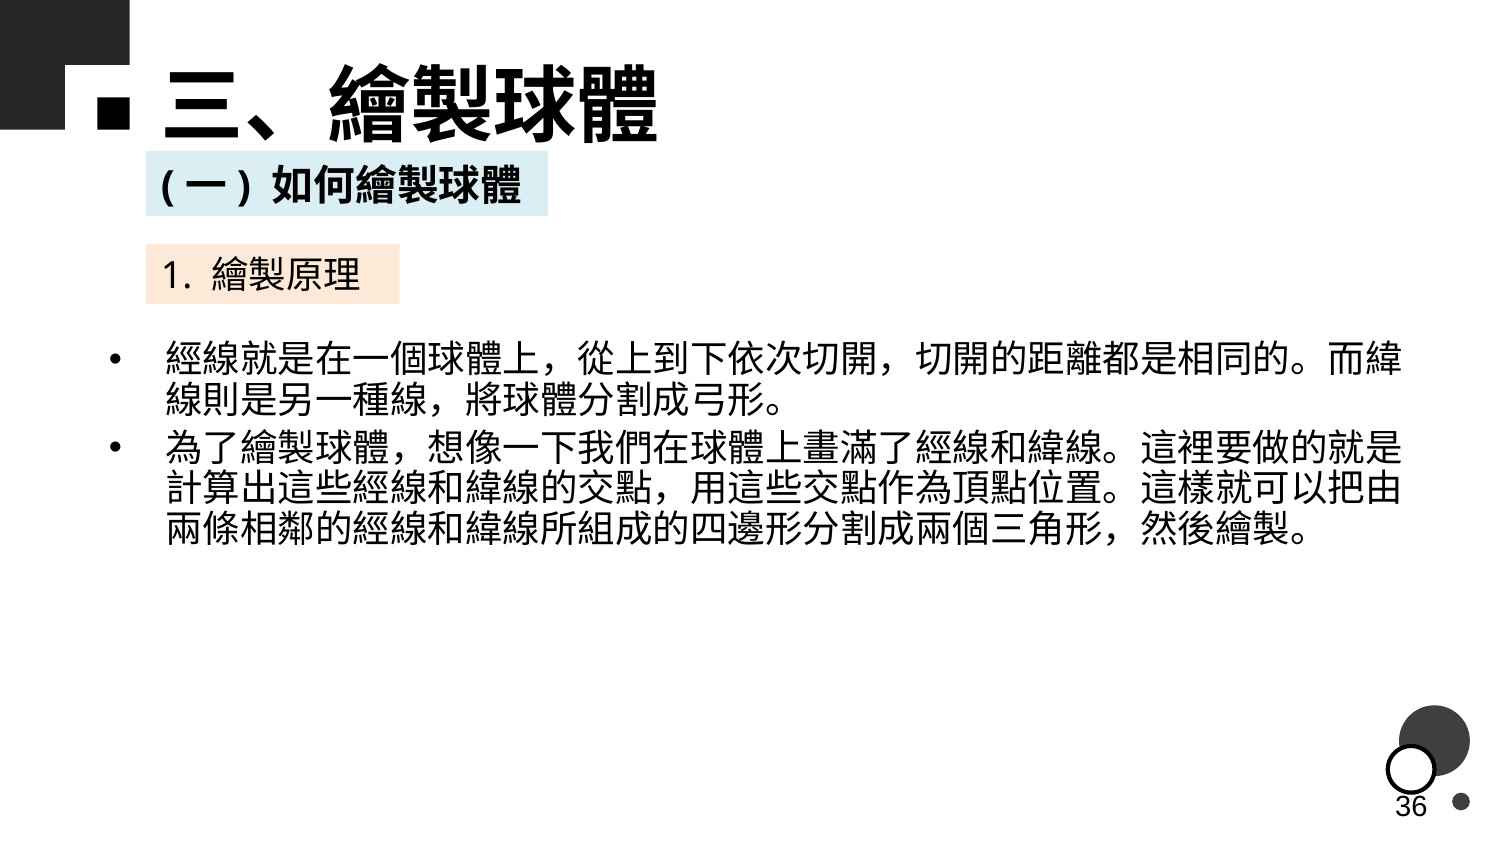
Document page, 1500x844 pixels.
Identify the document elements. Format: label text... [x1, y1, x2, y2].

list 經線就是在一個球體上，從上到下依次切開，切開的距離都是相同的。而緯線則是另一種線，將球體分割成弓形。 為了繪製球體，想像一下我們在球體上畫滿了經線和緯線。這裡要做的就是計算出這些經線和緯線的交點，用這些交點作為頂點位置。這樣就可以把由兩條相鄰的經線和緯線所組成的四邊形分割成兩個三角形，然後繪製。 [75, 332, 1425, 621]
text_box [1452, 792, 1470, 811]
text_box [1387, 705, 1470, 782]
text_box (一) 如何繪製球體 [145, 150, 548, 217]
text_box [0, 0, 130, 130]
text_box [97, 97, 130, 130]
title 三、繪製球體 [145, 32, 1105, 173]
slide_number <number> [1092, 782, 1443, 827]
text_box 1. 繪製原理 [145, 243, 400, 304]
